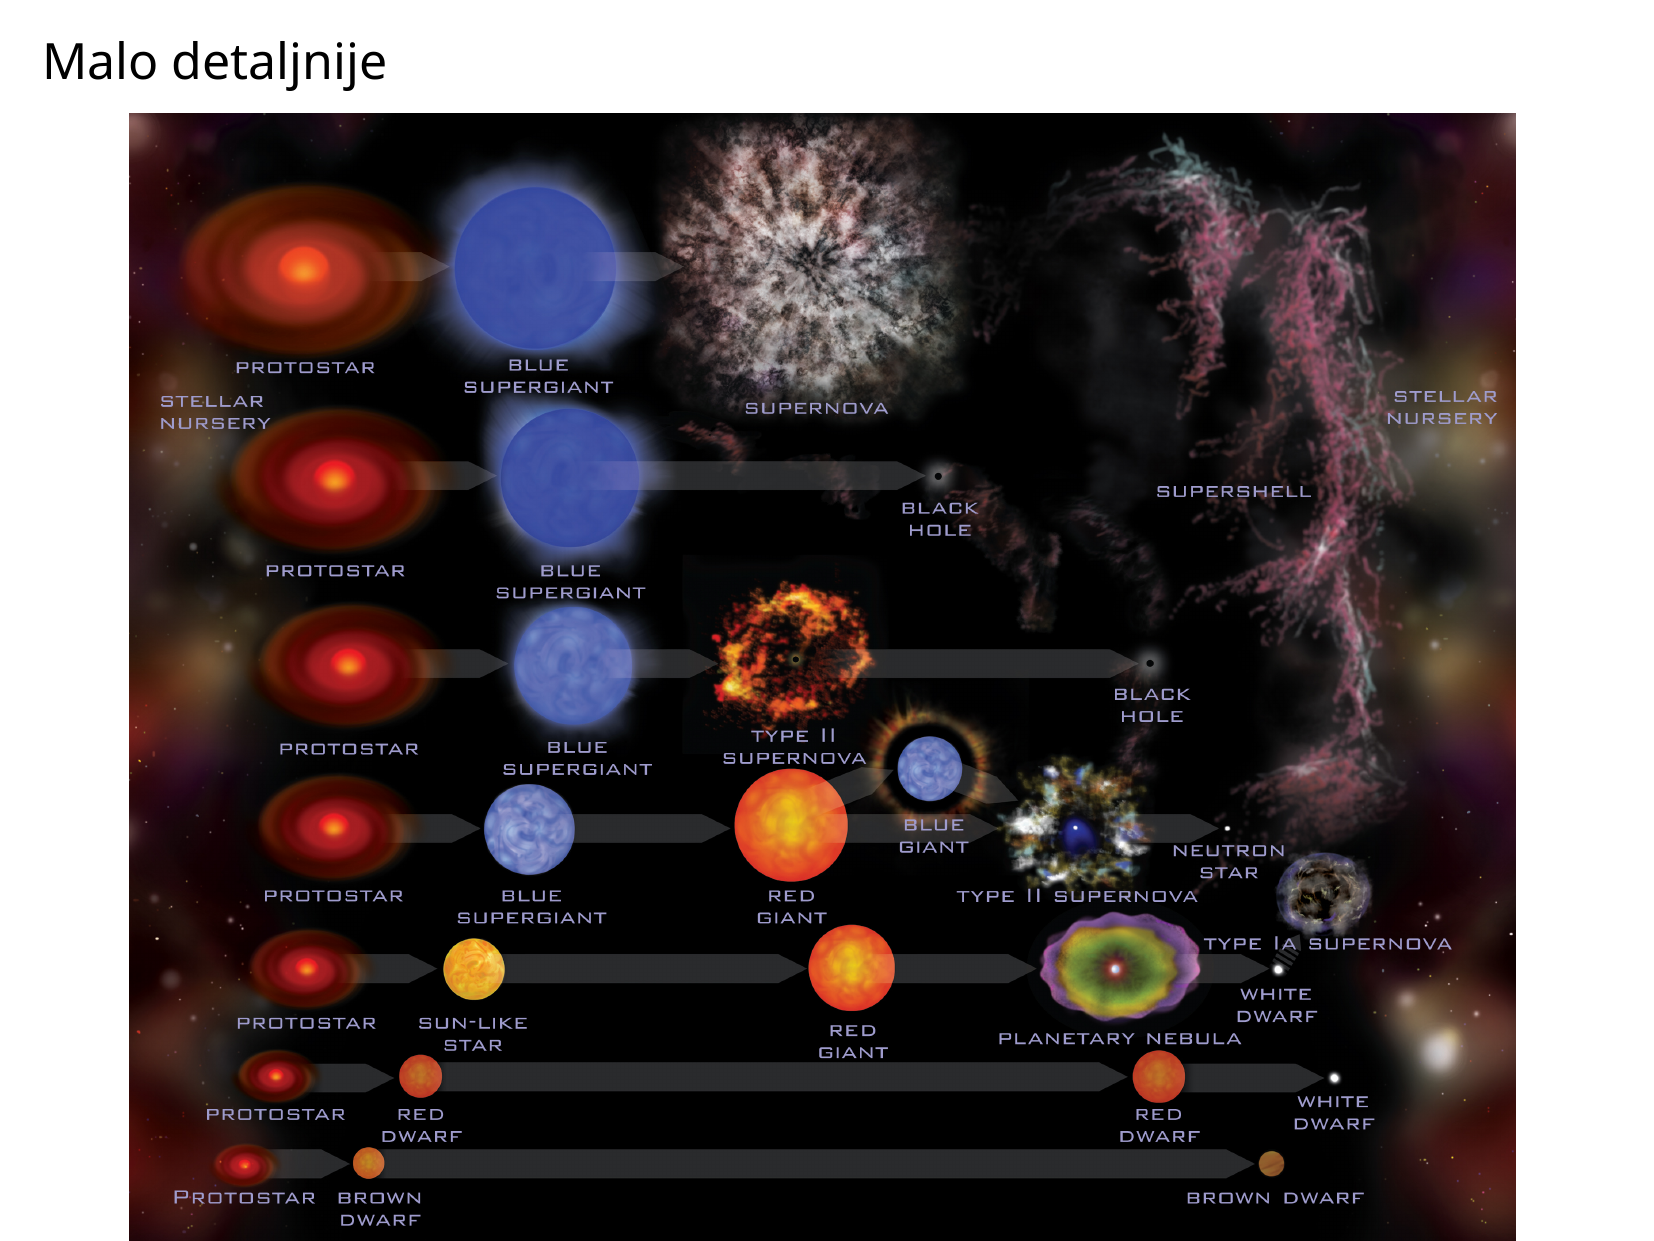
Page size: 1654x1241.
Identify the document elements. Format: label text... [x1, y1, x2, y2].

title Malo detaljnije [42, 0, 1630, 127]
picture [129, 113, 1516, 1241]
